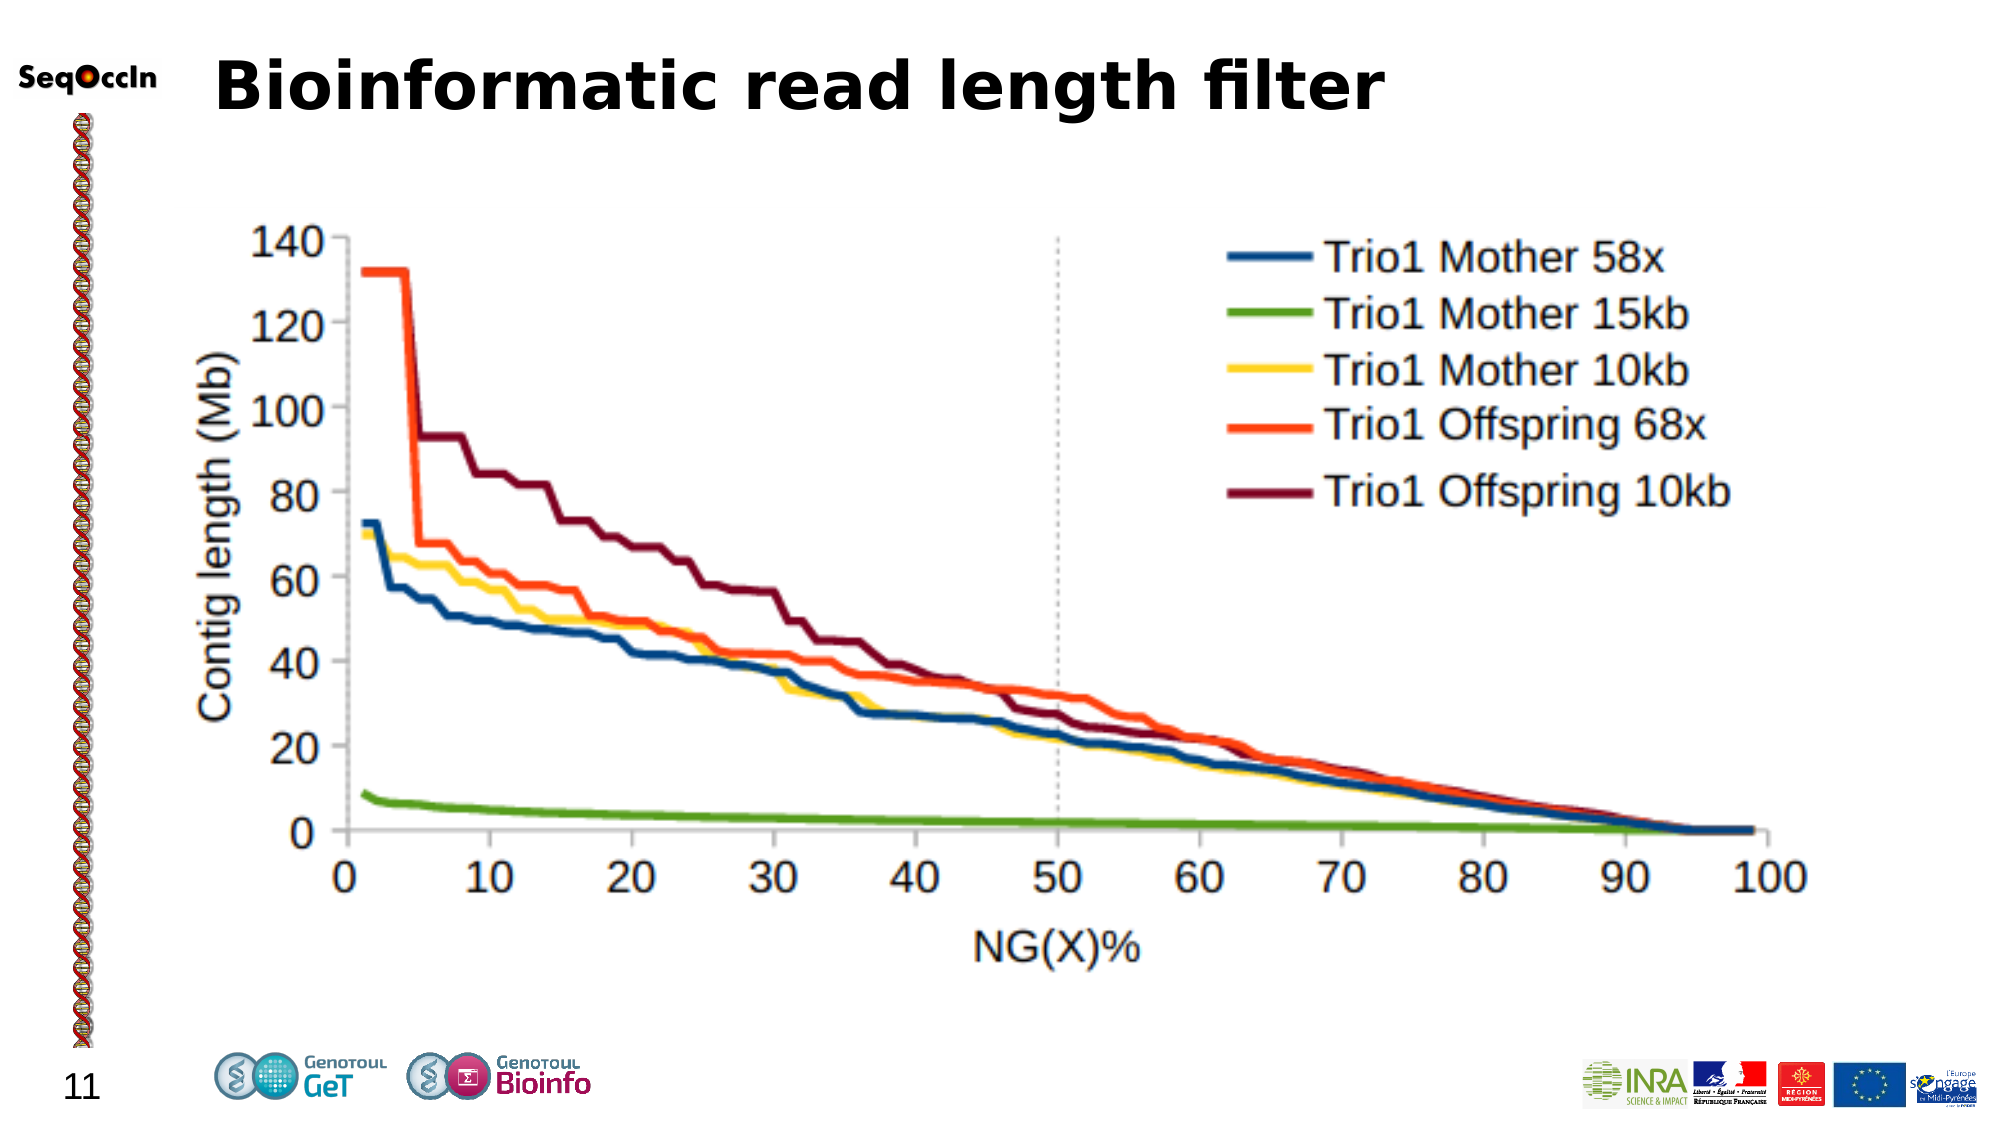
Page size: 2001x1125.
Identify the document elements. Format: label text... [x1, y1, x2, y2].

picture [13, 58, 162, 99]
picture [400, 1046, 597, 1106]
picture [208, 1046, 392, 1106]
picture [1581, 1059, 1689, 1109]
title Bioinformatic read length filter [198, 21, 1924, 130]
picture [1832, 1061, 1983, 1111]
picture [174, 206, 1826, 978]
picture [73, 113, 91, 1048]
picture [1778, 1062, 1825, 1106]
